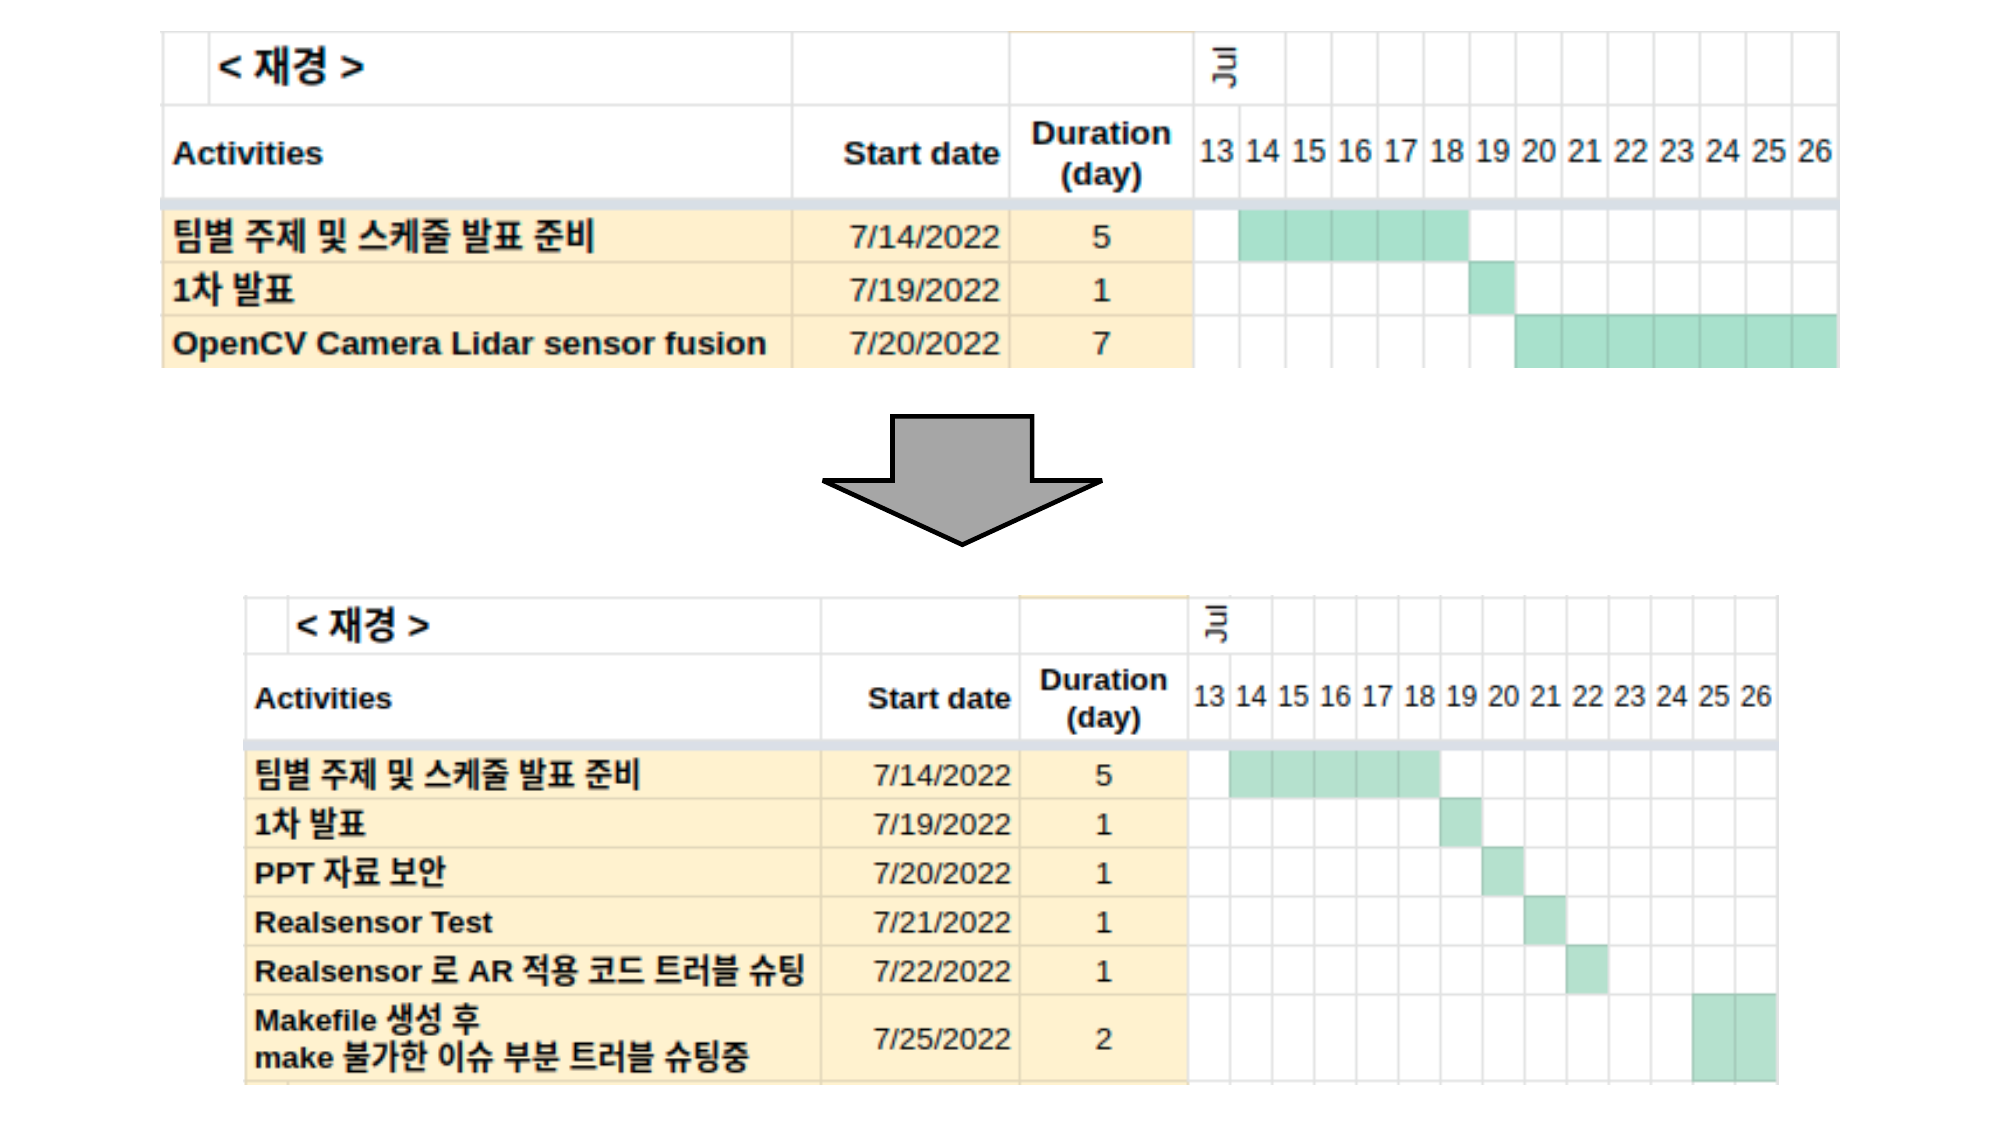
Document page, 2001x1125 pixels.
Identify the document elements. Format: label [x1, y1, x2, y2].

picture [243, 595, 1779, 1085]
picture [160, 31, 1840, 368]
text_box [822, 416, 1103, 545]
